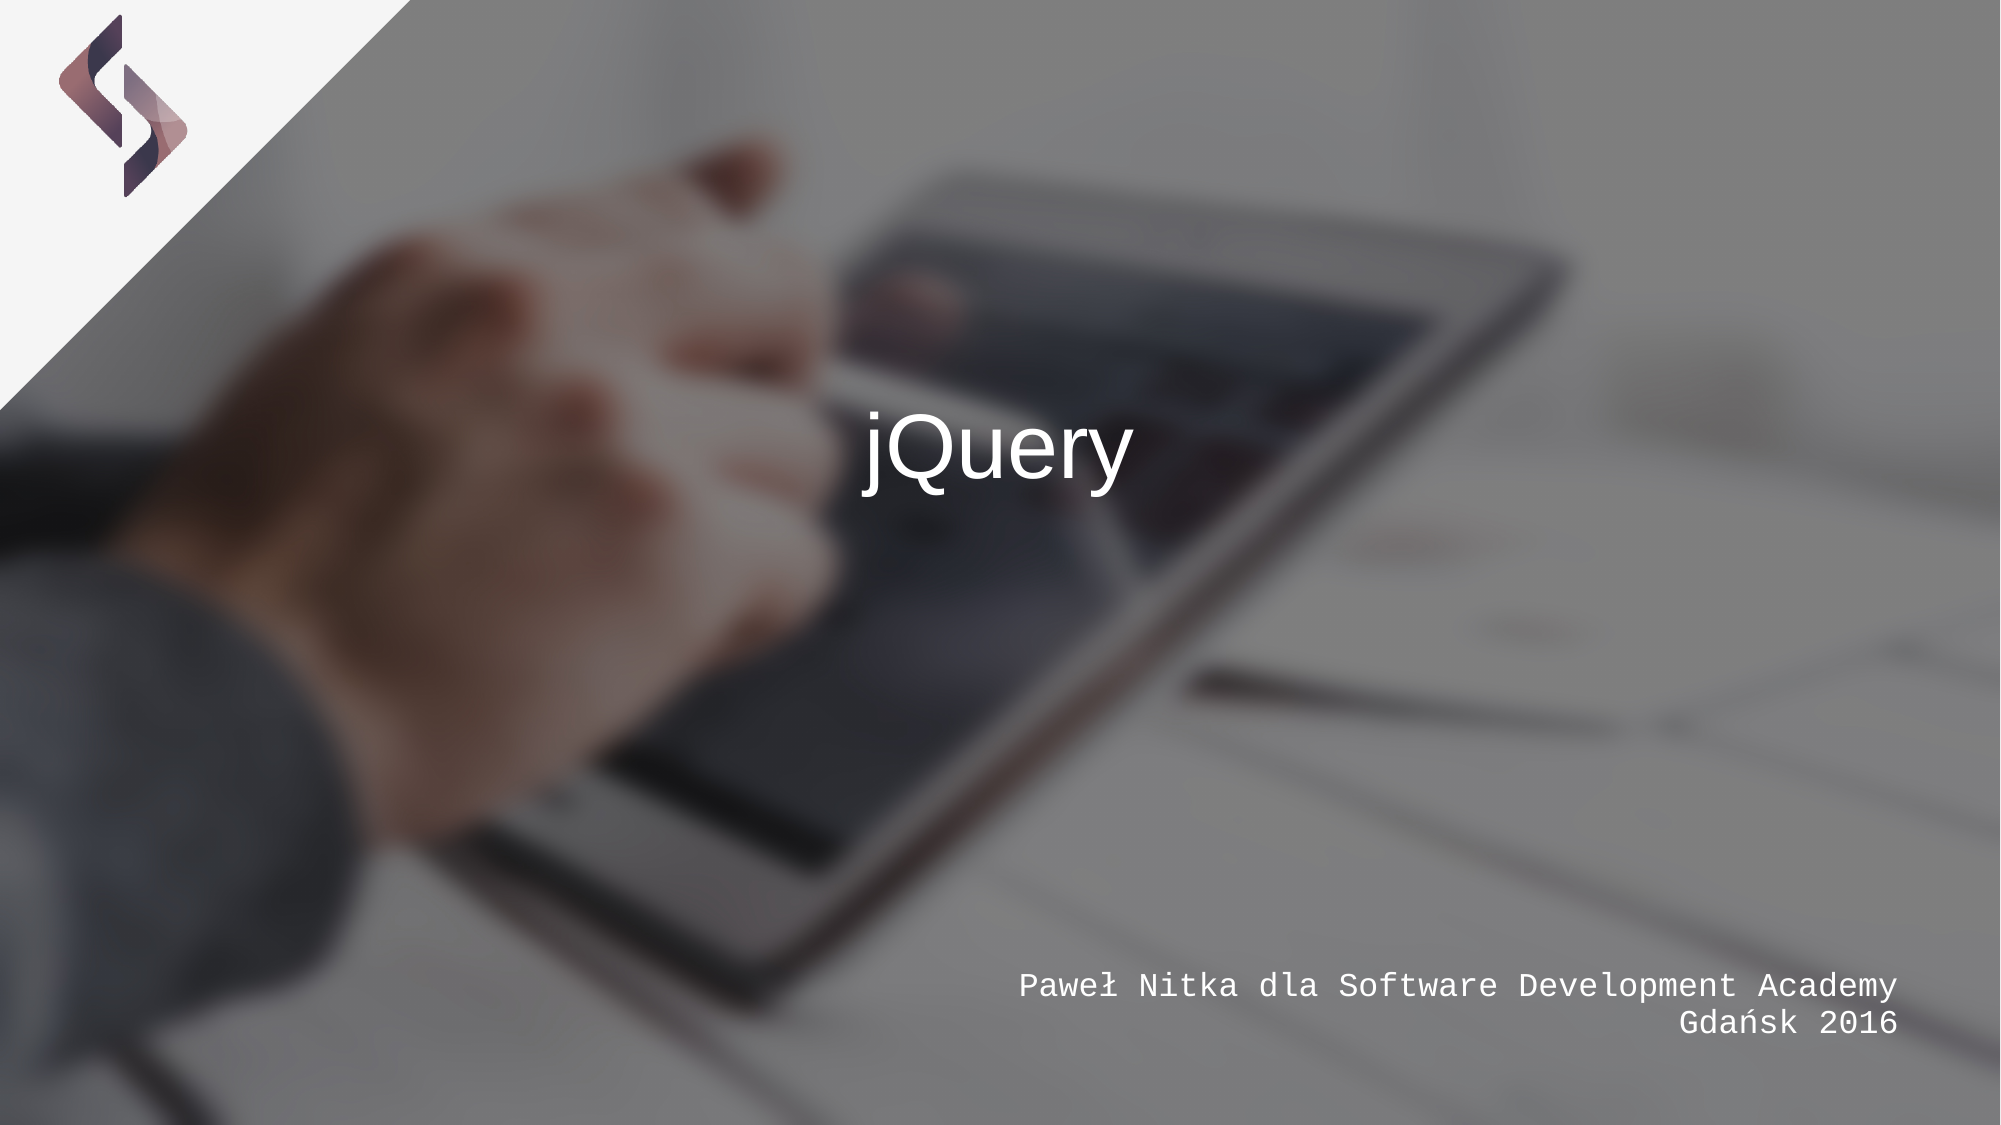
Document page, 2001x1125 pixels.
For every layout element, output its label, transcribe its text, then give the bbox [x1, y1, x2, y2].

picture [0, 0, 2001, 1125]
title jQuery [249, 184, 1750, 505]
text_box Paweł Nitka dla Software Development Academy Gdańsk 2016 [1003, 961, 1914, 1051]
